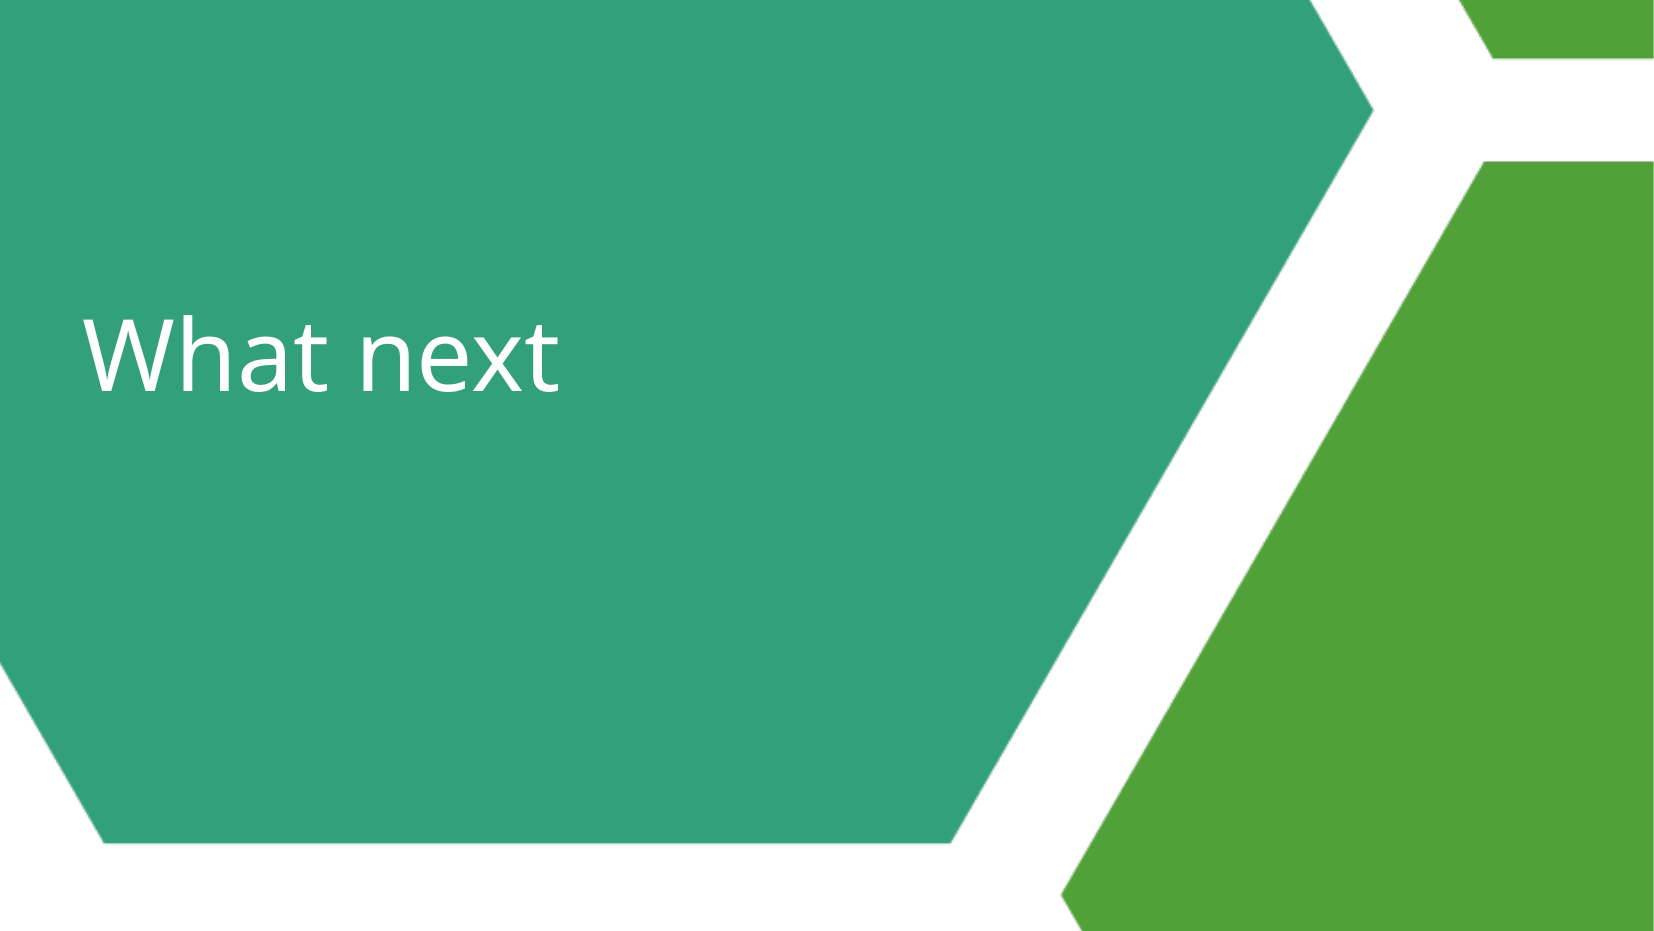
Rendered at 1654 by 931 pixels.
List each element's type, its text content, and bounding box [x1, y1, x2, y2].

title What next [82, 219, 1218, 486]
picture [0, 0, 1654, 931]
